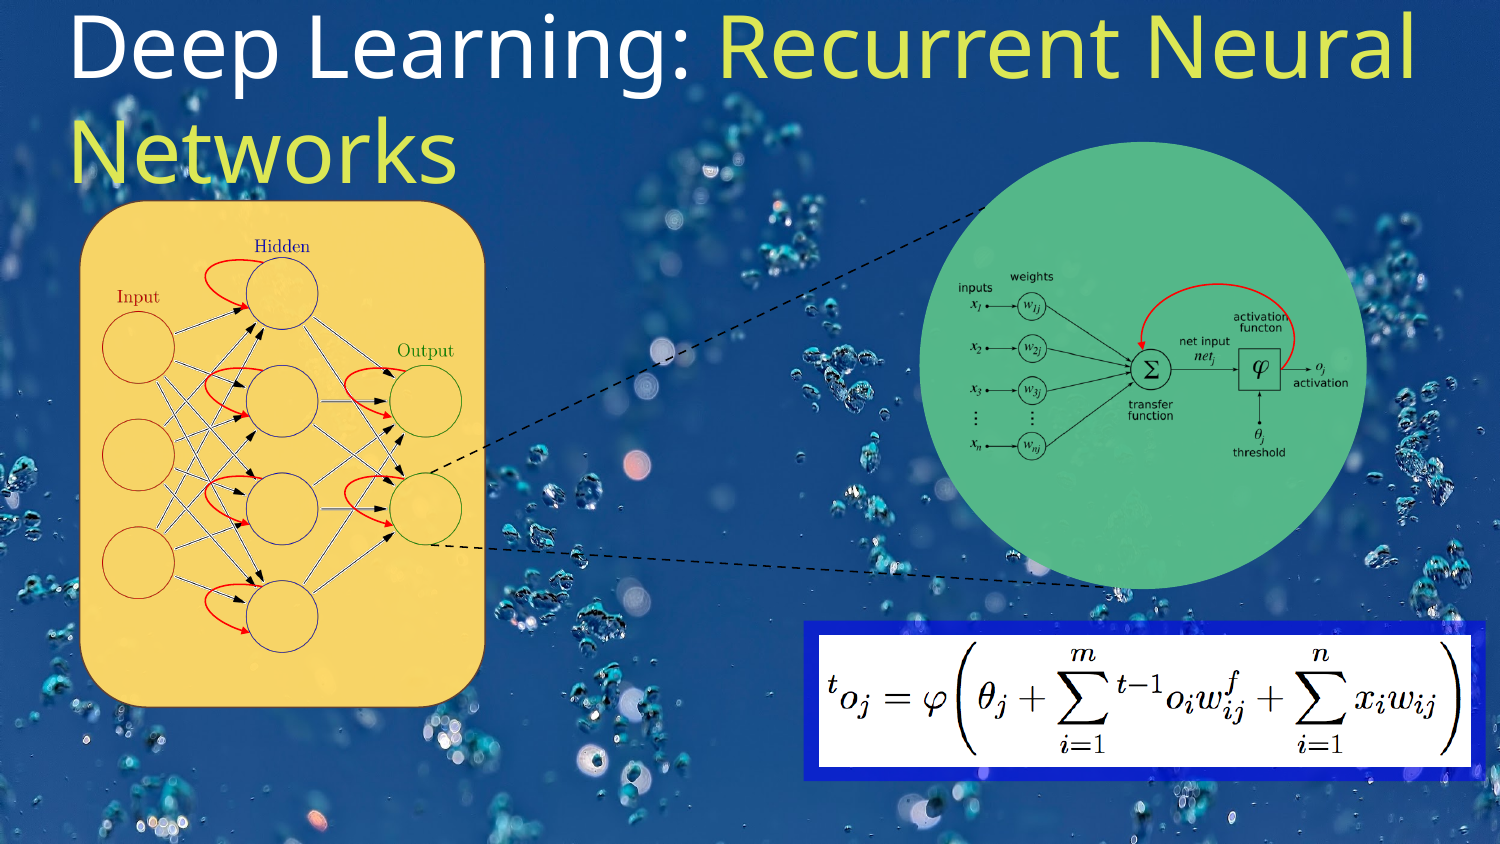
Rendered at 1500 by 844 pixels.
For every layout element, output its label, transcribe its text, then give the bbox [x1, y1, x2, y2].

text_box [803, 620, 1486, 782]
text_box [1358, 303, 1367, 428]
text_box [79, 216, 486, 708]
title Deep Learning: Recurrent Neural Networks [51, 79, 1449, 216]
picture [0, 0, 1500, 844]
text_box [919, 141, 1345, 590]
